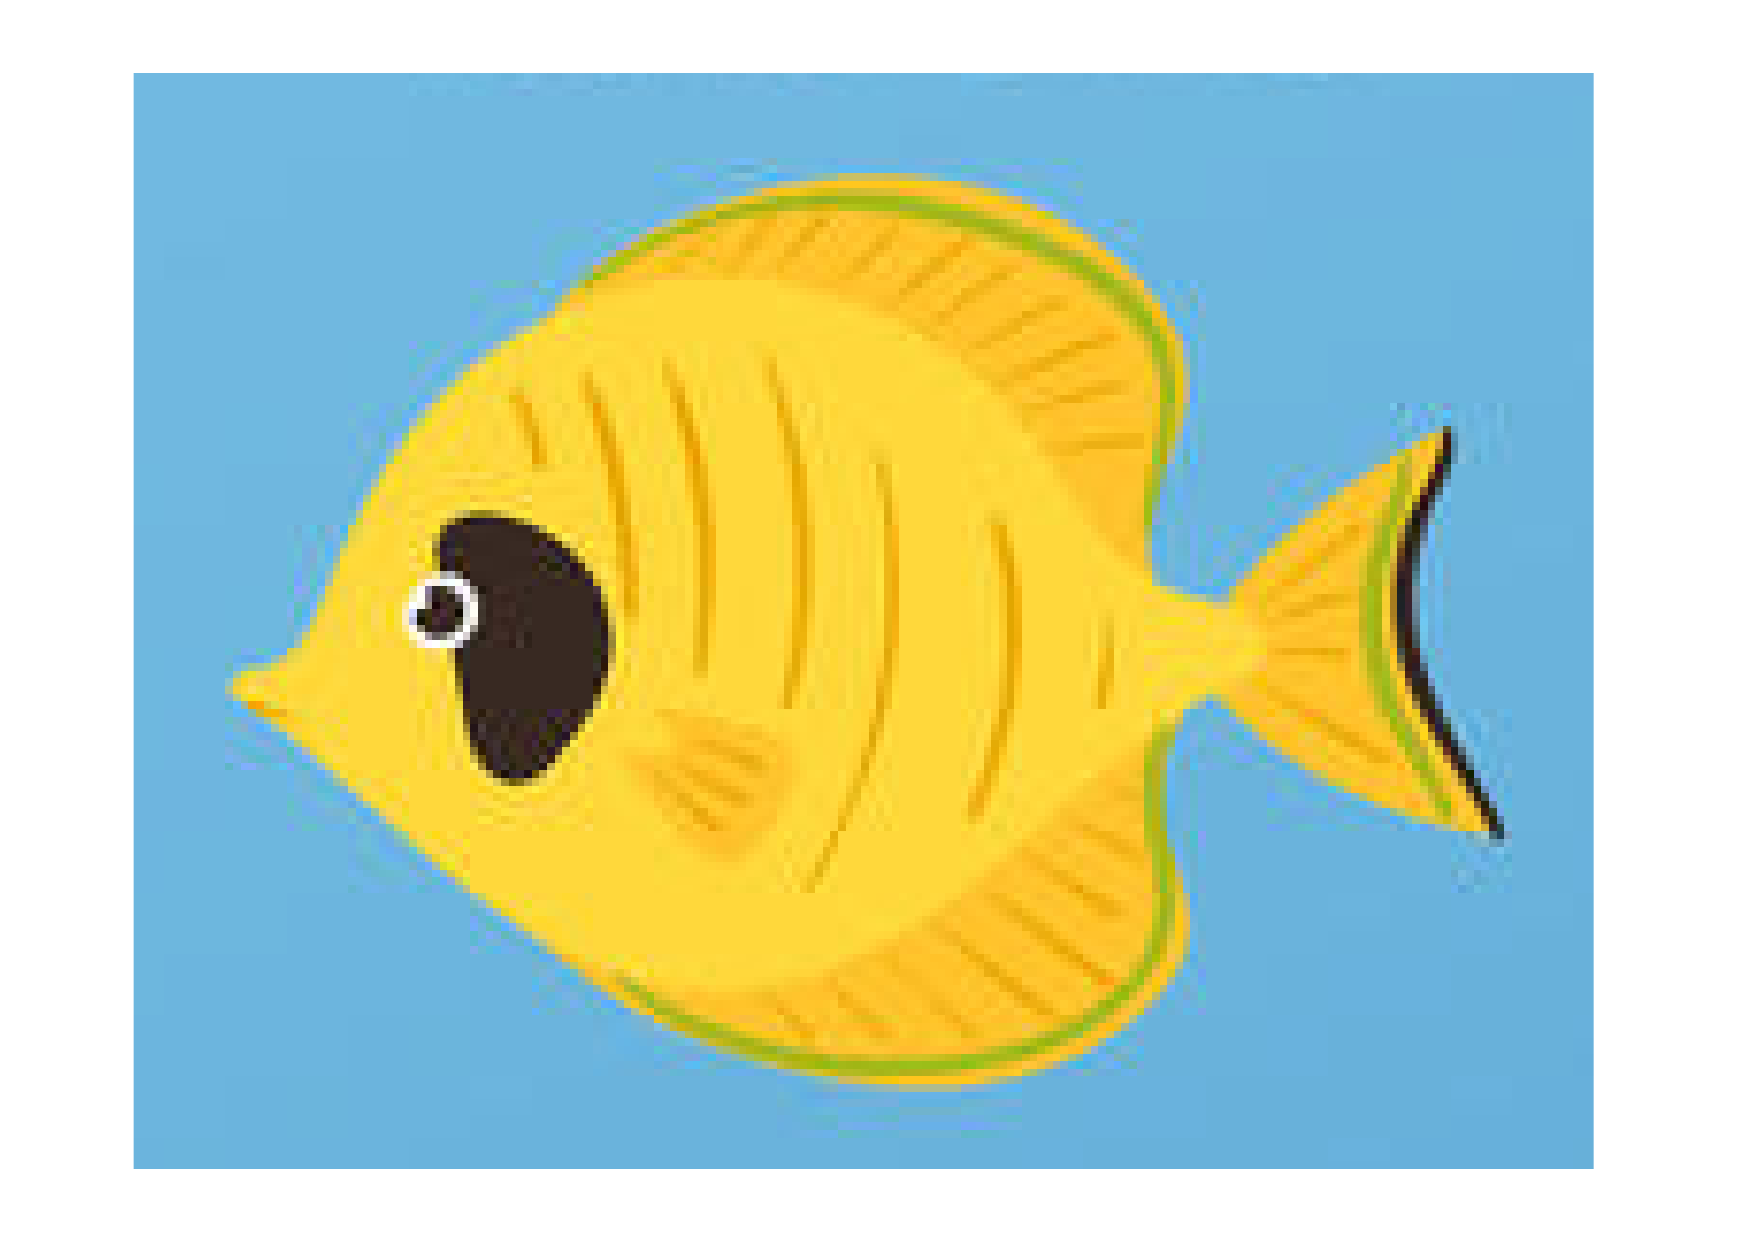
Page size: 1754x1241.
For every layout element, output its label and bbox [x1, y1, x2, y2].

picture [133, 73, 1594, 1169]
